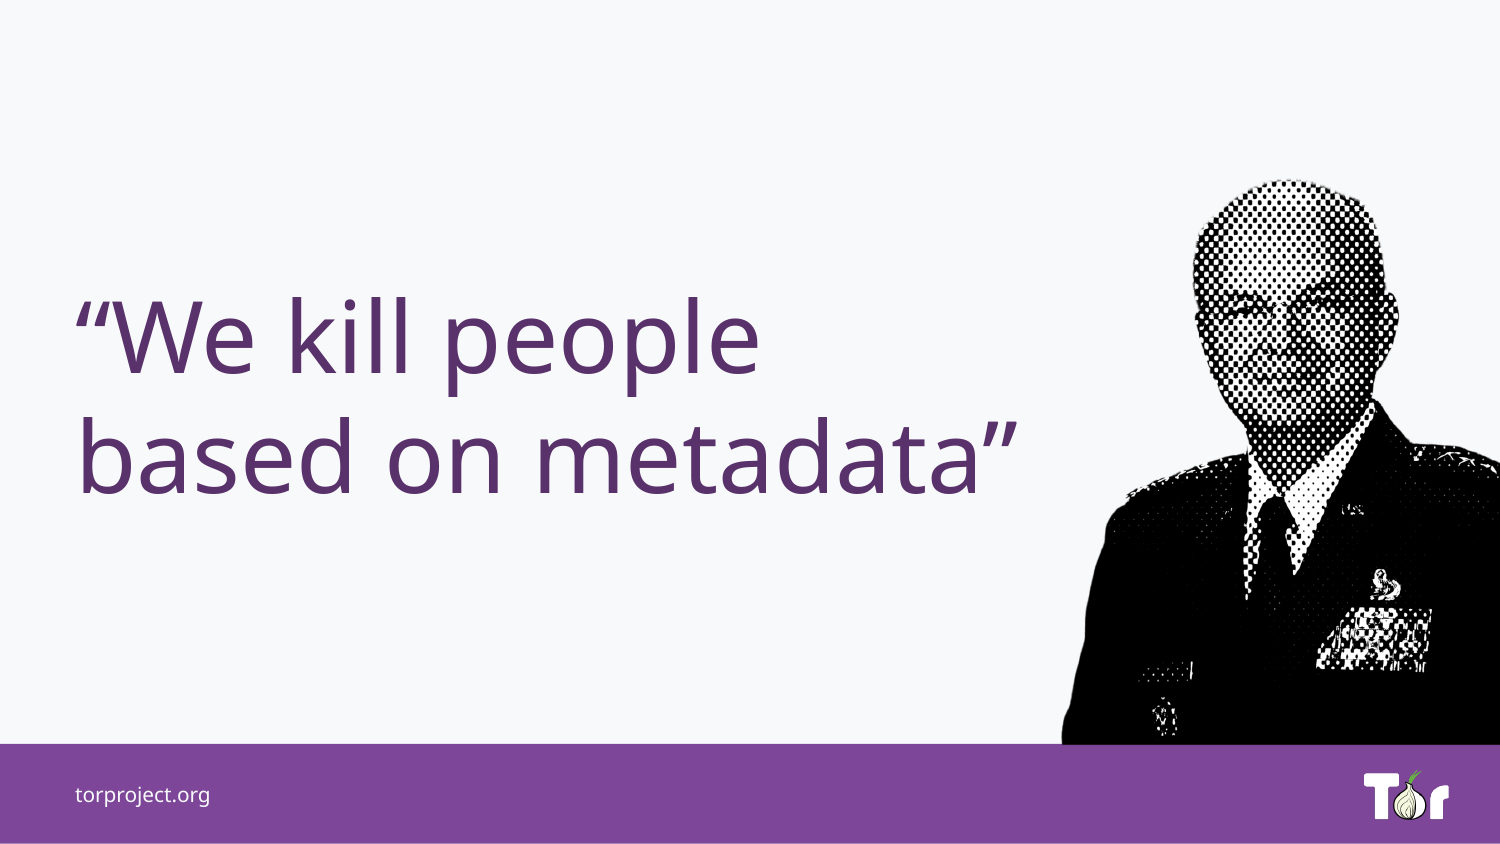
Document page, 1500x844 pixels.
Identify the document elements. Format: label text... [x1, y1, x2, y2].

title “We kill people based on metadata” [75, 73, 966, 713]
picture [966, 0, 1500, 844]
